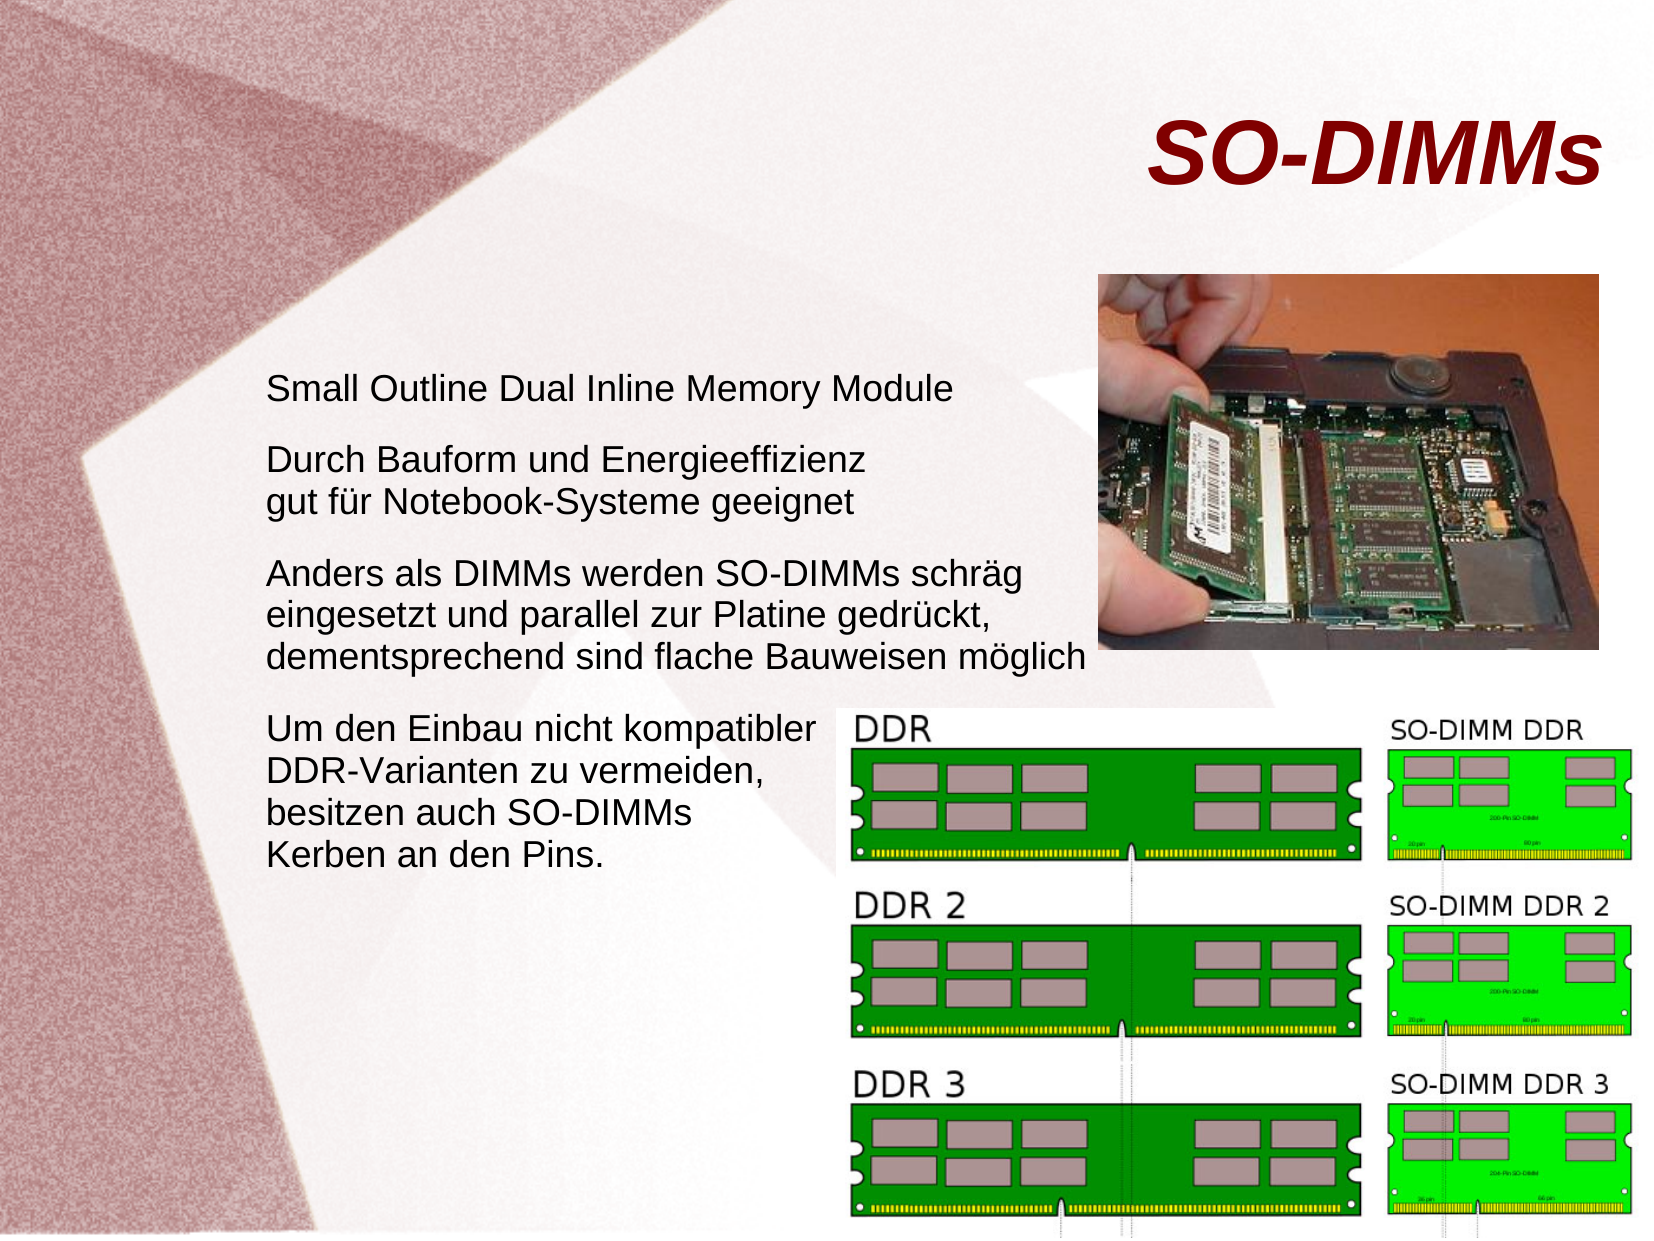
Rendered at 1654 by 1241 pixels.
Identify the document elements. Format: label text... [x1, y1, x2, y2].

list Small Outline Dual Inline Memory Module Durch Bauform und Energieeffizienz gut für Notebook-Systeme geeignet Anders als DIMMs werden SO-DIMMs schräg eingesetzt und parallel zur Platine gedrückt, dementsprechend sind flache Bauweisen möglich Um den Einbau nicht kompatibler DDR-Varianten zu vermeiden, besitzen auch SO-DIMMs Kerben an den Pins. [194, 366, 1489, 993]
title SO-DIMMs [596, 49, 1607, 257]
picture [0, 0, 1654, 1241]
